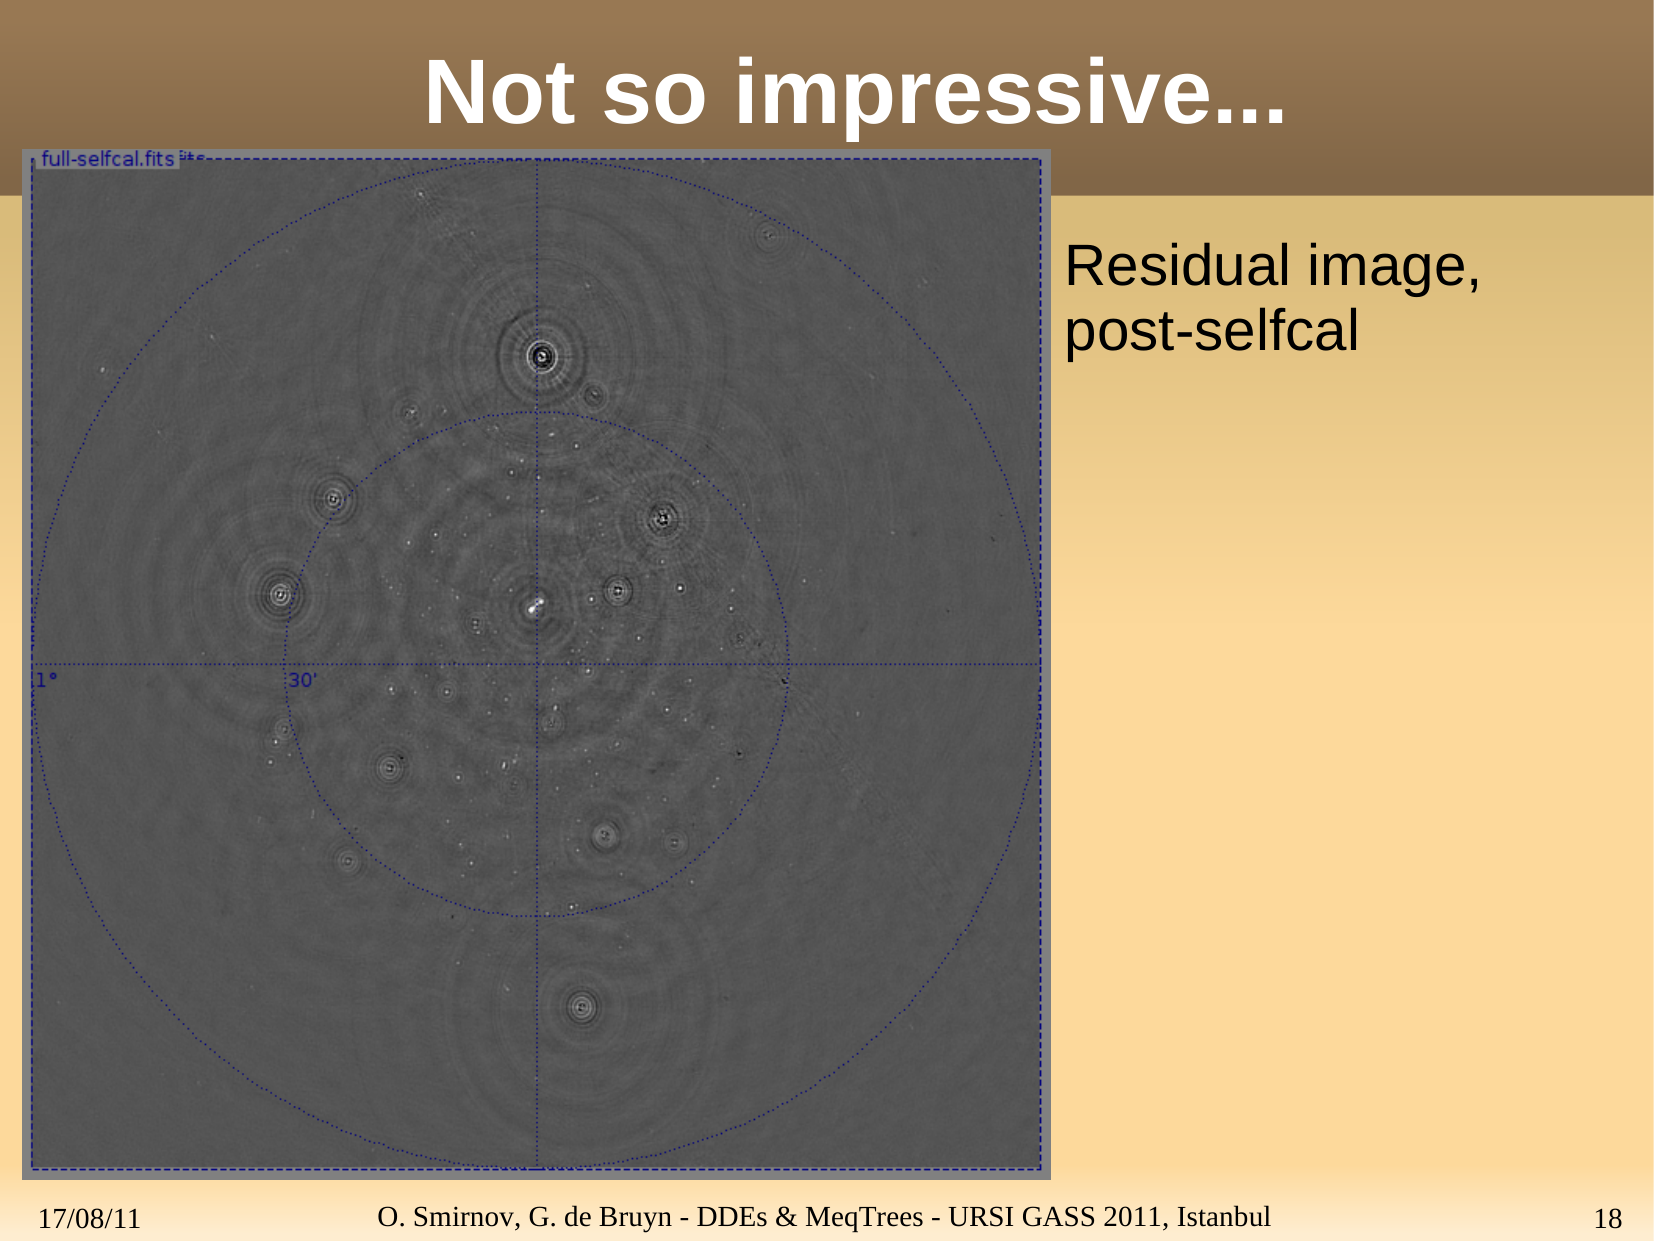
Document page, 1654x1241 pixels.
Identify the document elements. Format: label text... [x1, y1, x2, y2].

title Not so impressive... [112, 0, 1601, 188]
text_box Residual image, post-selfcal [1050, 225, 1613, 370]
picture [0, 0, 1654, 1241]
